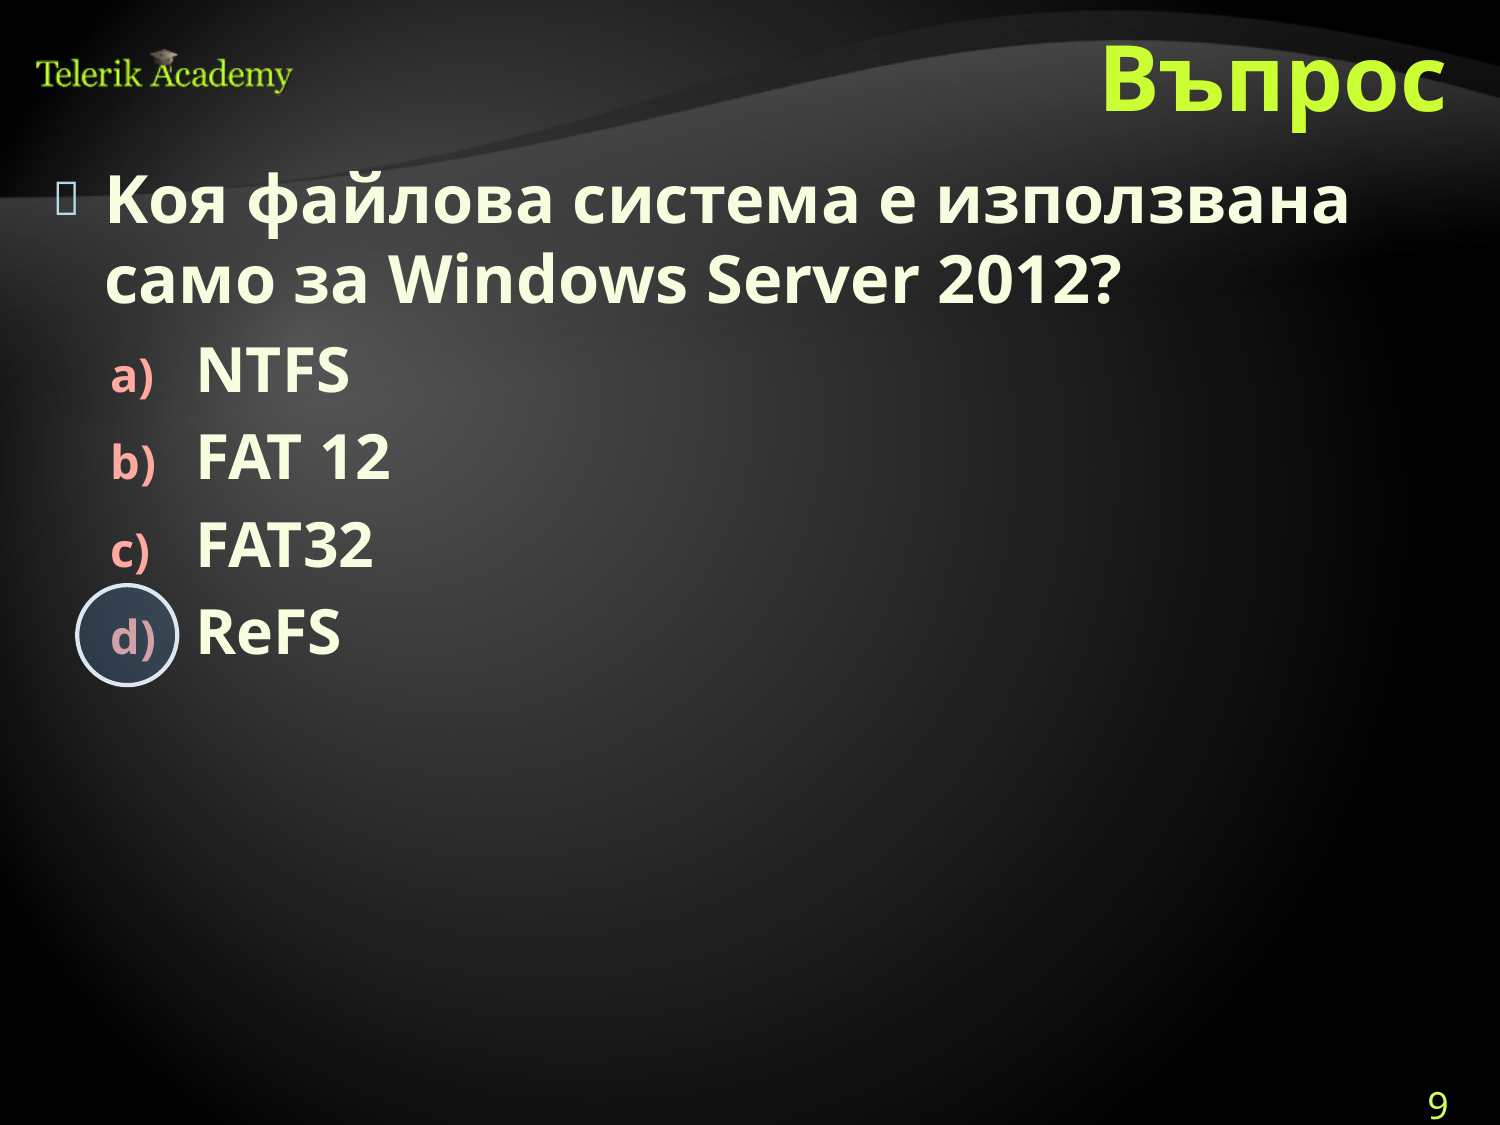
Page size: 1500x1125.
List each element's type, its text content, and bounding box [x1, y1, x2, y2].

text_box [77, 585, 178, 686]
list Koя файлова система е използвана само за Windows Server 2012? NTFS FAT 12 FAT32 ReFS [37, 149, 1463, 1075]
slide_number <number> [1412, 1074, 1488, 1113]
title Въпрос [300, 12, 1463, 149]
picture [0, 0, 1500, 1125]
